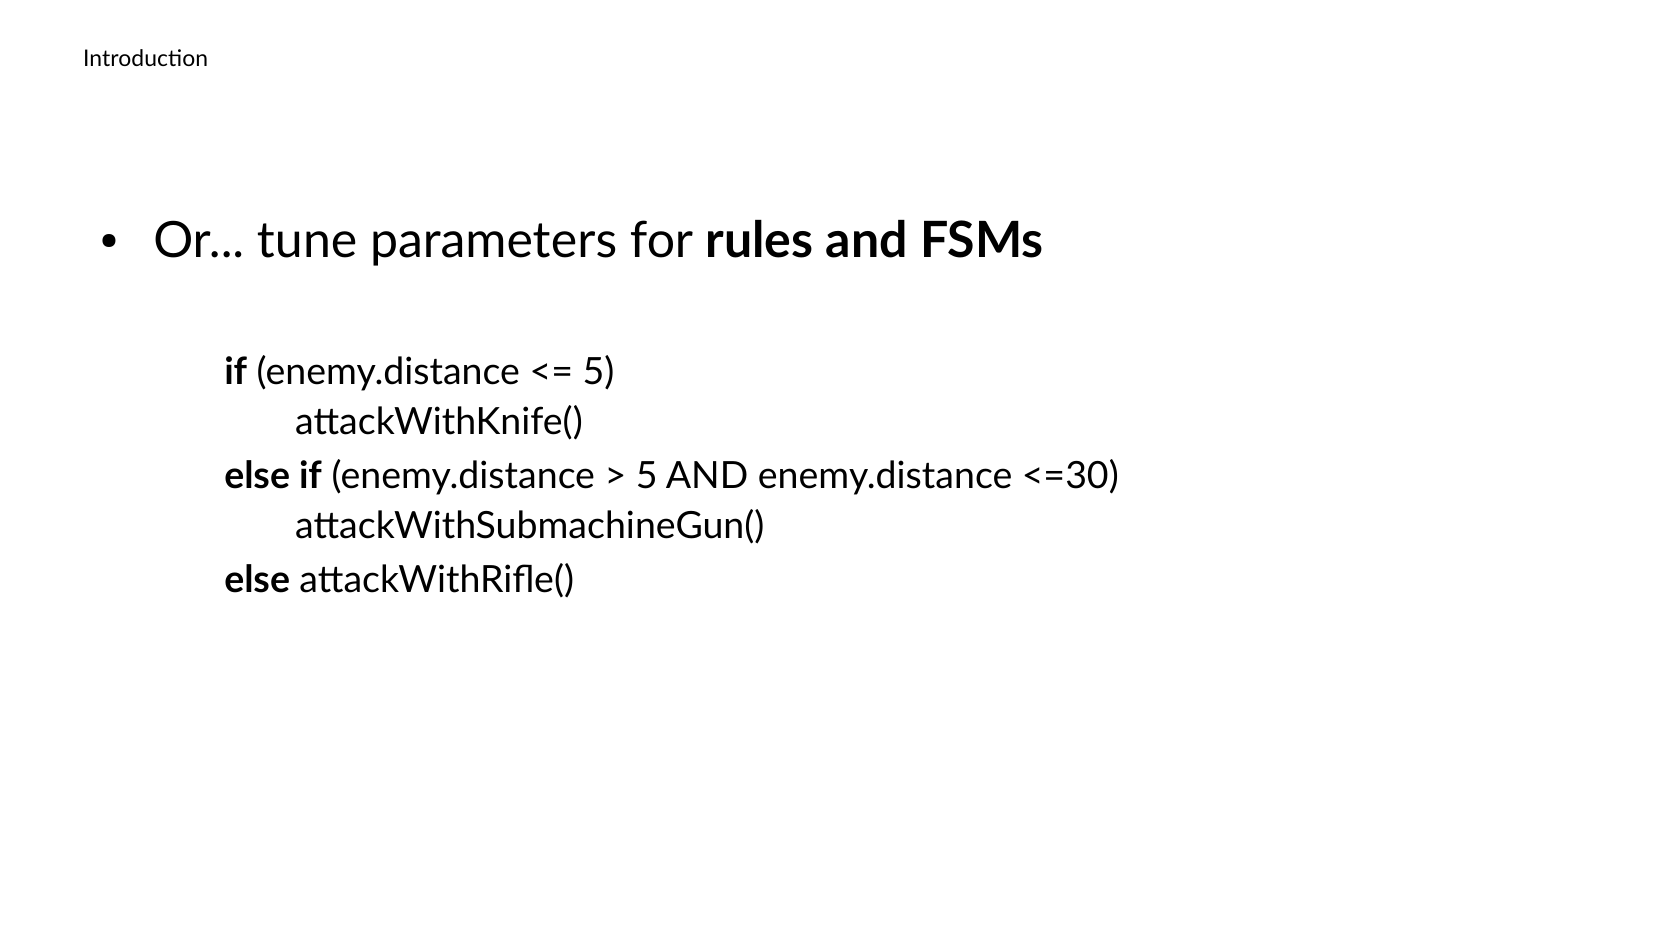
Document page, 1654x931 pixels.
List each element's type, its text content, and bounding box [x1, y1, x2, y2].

list Or... tune parameters for rules and FSMs if (enemy.distance <= 5) attackWithKnife() else if (enemy.distance > 5 AND enemy.distance <=30) attackWithSubmachineGun() else attackWithRifle() [82, 217, 1571, 839]
title Introduction [83, 0, 1571, 119]
